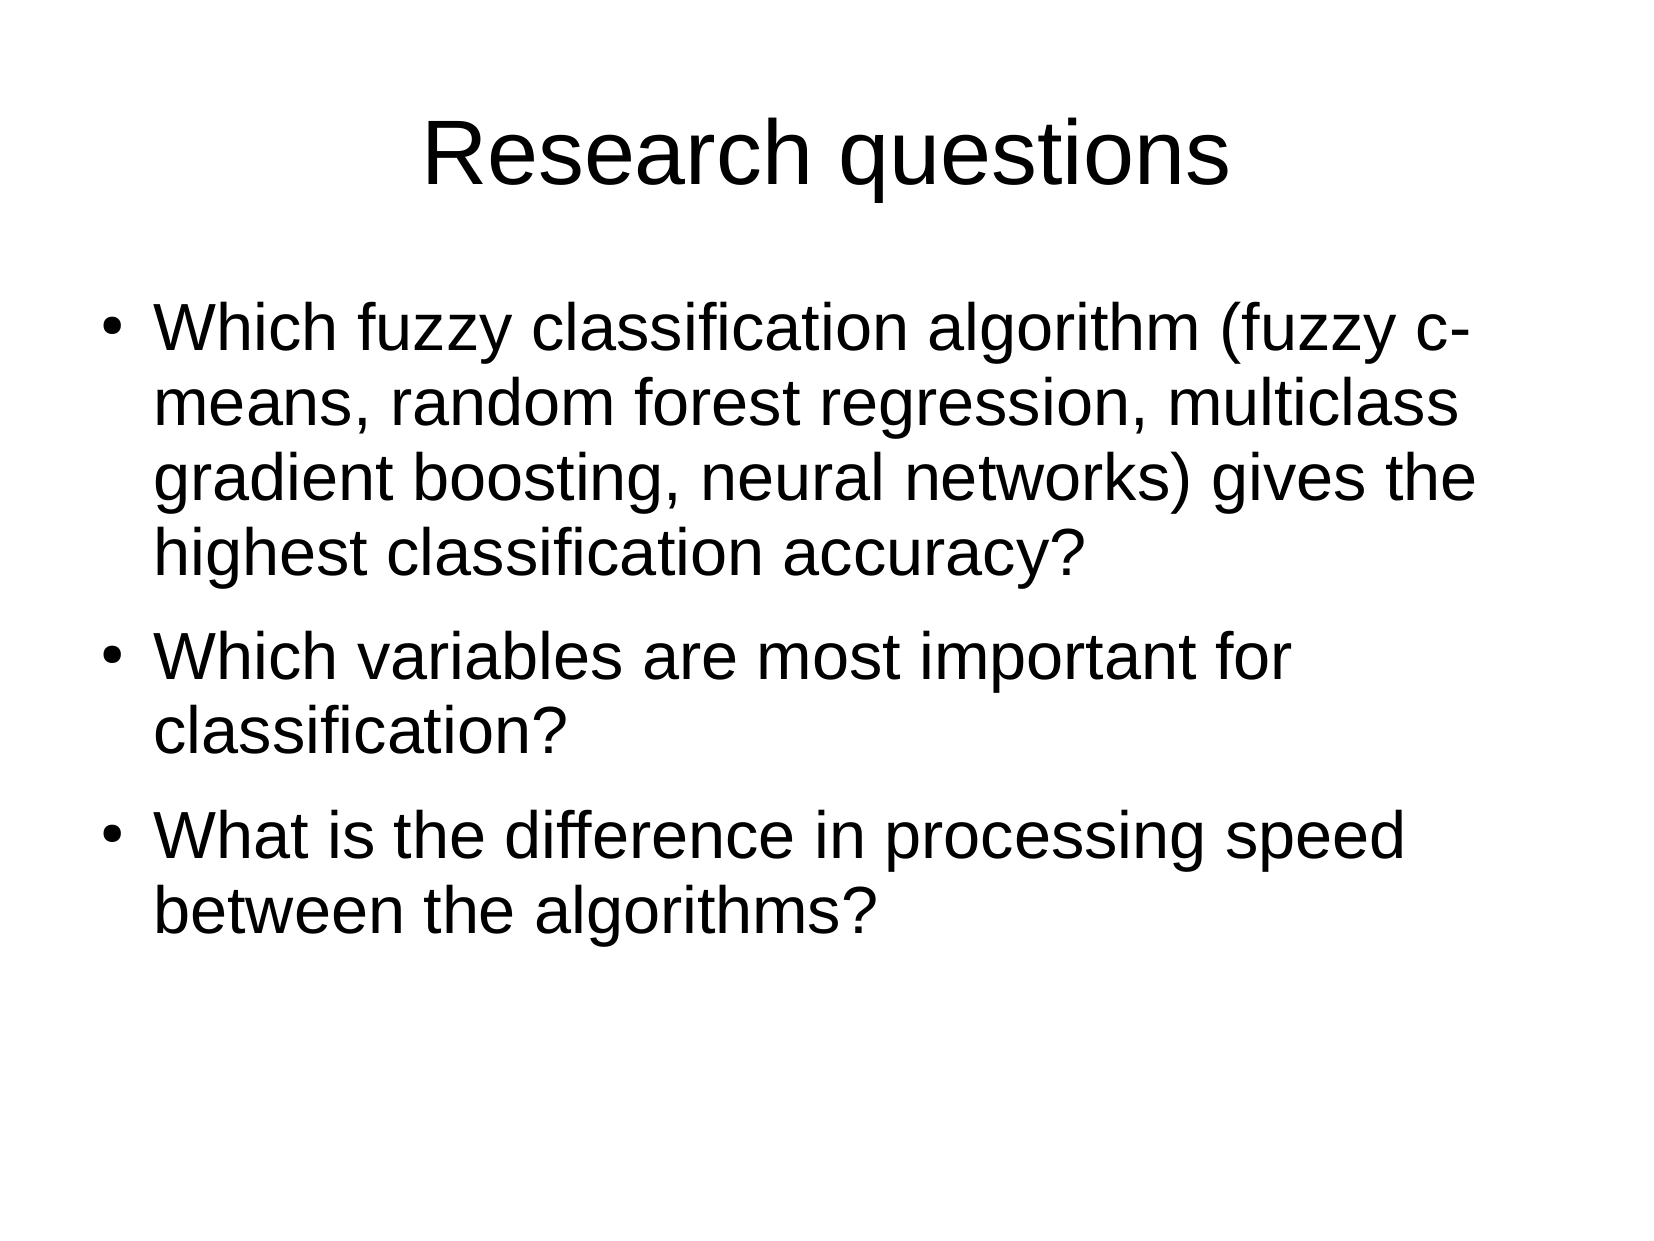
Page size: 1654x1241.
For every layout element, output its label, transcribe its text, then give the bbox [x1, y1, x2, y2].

title Research questions [82, 49, 1571, 257]
list Which fuzzy classification algorithm (fuzzy c-means, random forest regression, multiclass gradient boosting, neural networks) gives the highest classification accuracy? Which variables are most important for classification? What is the difference in processing speed between the algorithms? [82, 290, 1571, 1010]
